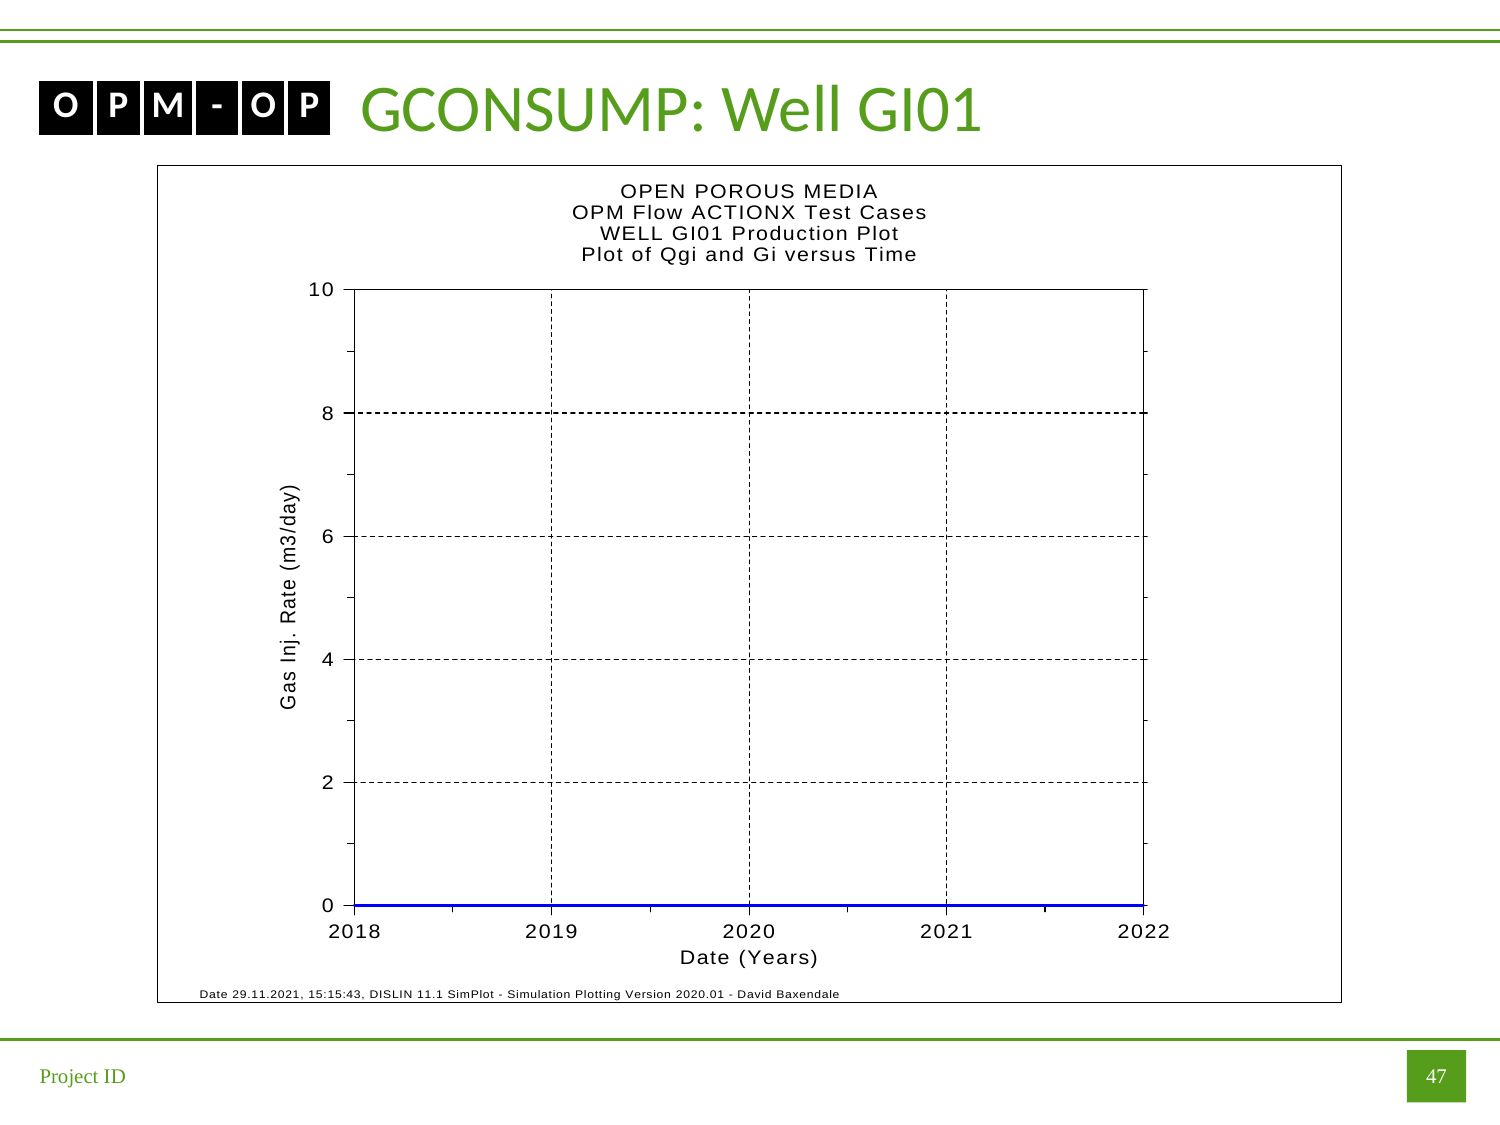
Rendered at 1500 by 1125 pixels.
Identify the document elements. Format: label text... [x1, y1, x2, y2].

picture [157, 165, 1343, 1004]
title GCONSUMP: well GI01 [360, 77, 1425, 153]
